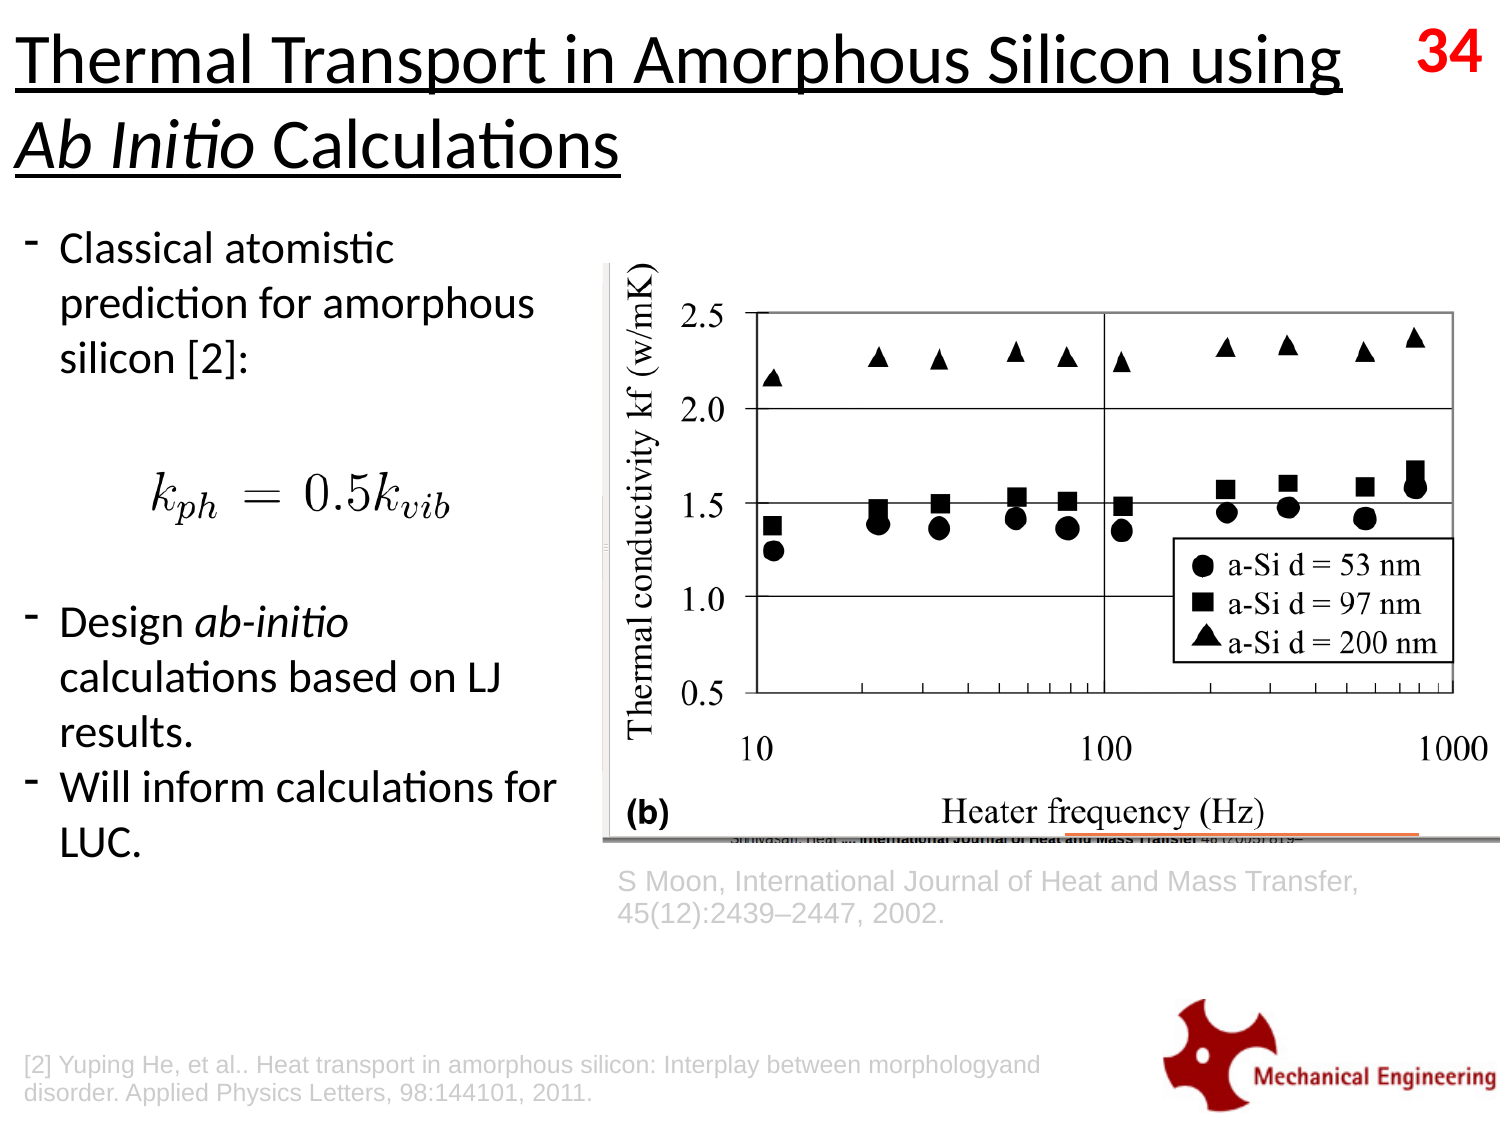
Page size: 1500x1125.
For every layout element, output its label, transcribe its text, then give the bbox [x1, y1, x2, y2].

picture [1162, 999, 1497, 1113]
text_box Classical atomistic prediction for amorphous silicon [2]: [9, 210, 565, 391]
picture [139, 456, 451, 541]
text_box Design ab-initio calculations based on LJ results. Will inform calculations for LUC. [9, 584, 586, 875]
text_box 34 [1400, 0, 1499, 93]
text_box S Moon, International Journal of Heat and Mass Transfer, 45(12):2439–2447, 2002. [602, 857, 1500, 942]
title Thermal Transport in Amorphous Silicon using Ab Initio Calculations [0, 3, 1381, 192]
picture [602, 263, 1500, 843]
text_box [2] Yuping He, et al.. Heat transport in amorphous silicon: Interplay between morphologyand disorder. Applied Physics Letters, 98:144101, 2011. [9, 1043, 1075, 1125]
